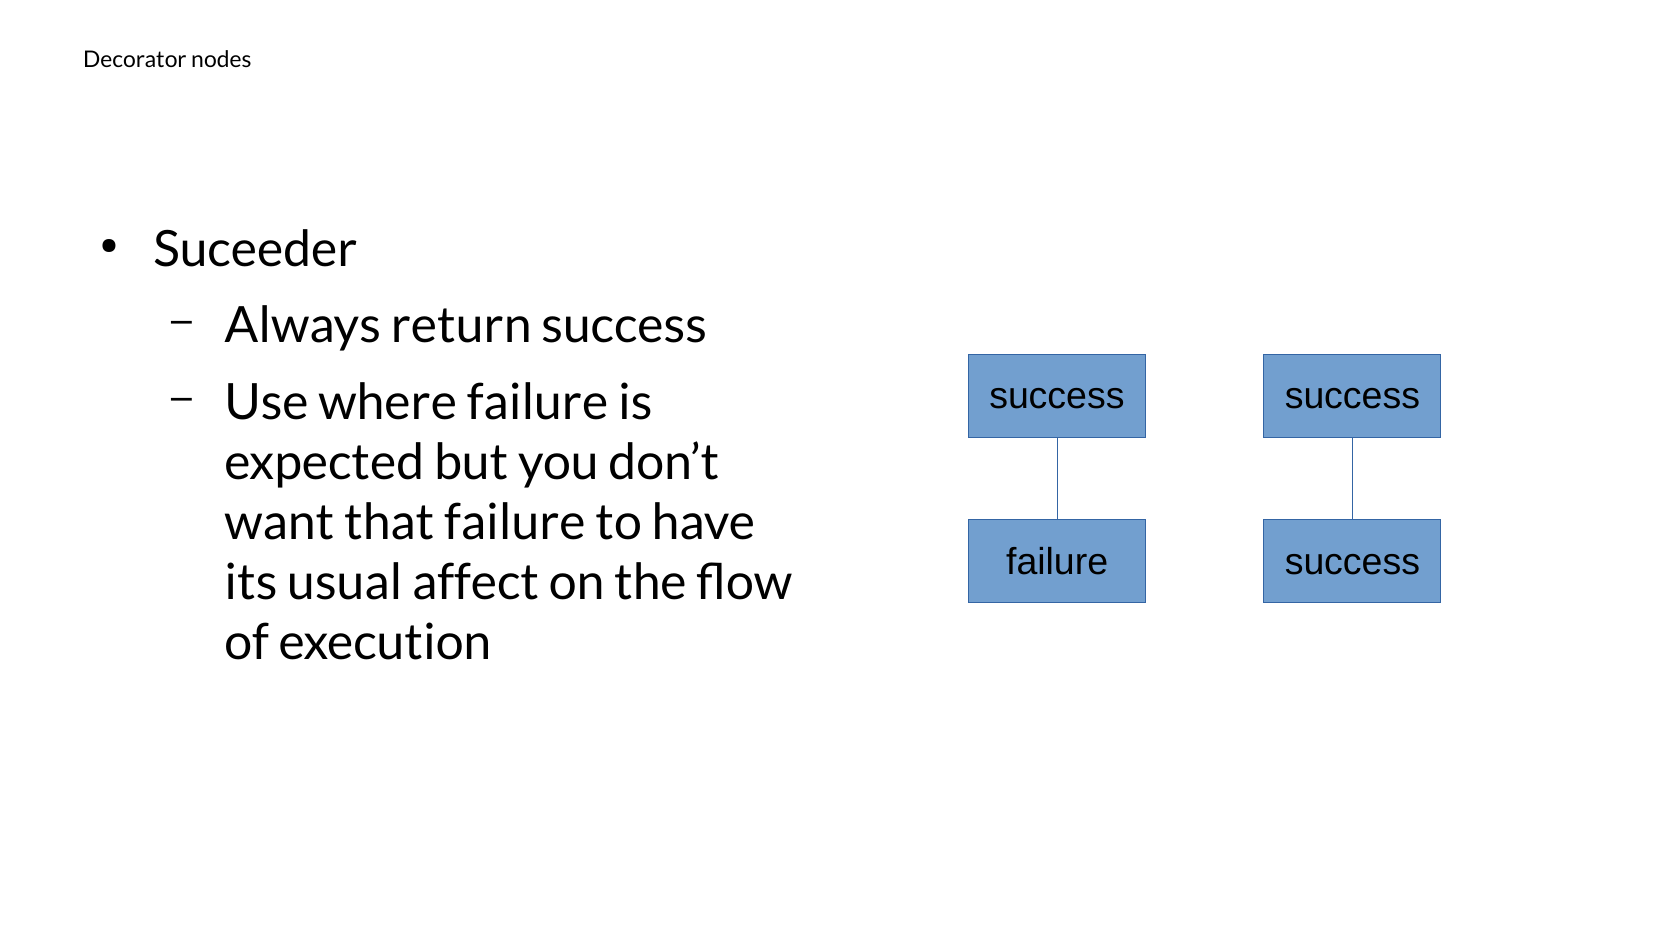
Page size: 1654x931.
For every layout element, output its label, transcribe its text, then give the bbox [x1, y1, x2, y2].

text_box success [968, 354, 1146, 438]
list Suceeder Always return success Use where failure is expected but you don’t want that failure to have its usual affect on the flow of execution [82, 217, 809, 839]
text_box success [1263, 354, 1441, 438]
text_box failure [968, 519, 1146, 603]
text_box success [1263, 519, 1441, 603]
title Decorator nodes [83, 0, 1571, 119]
